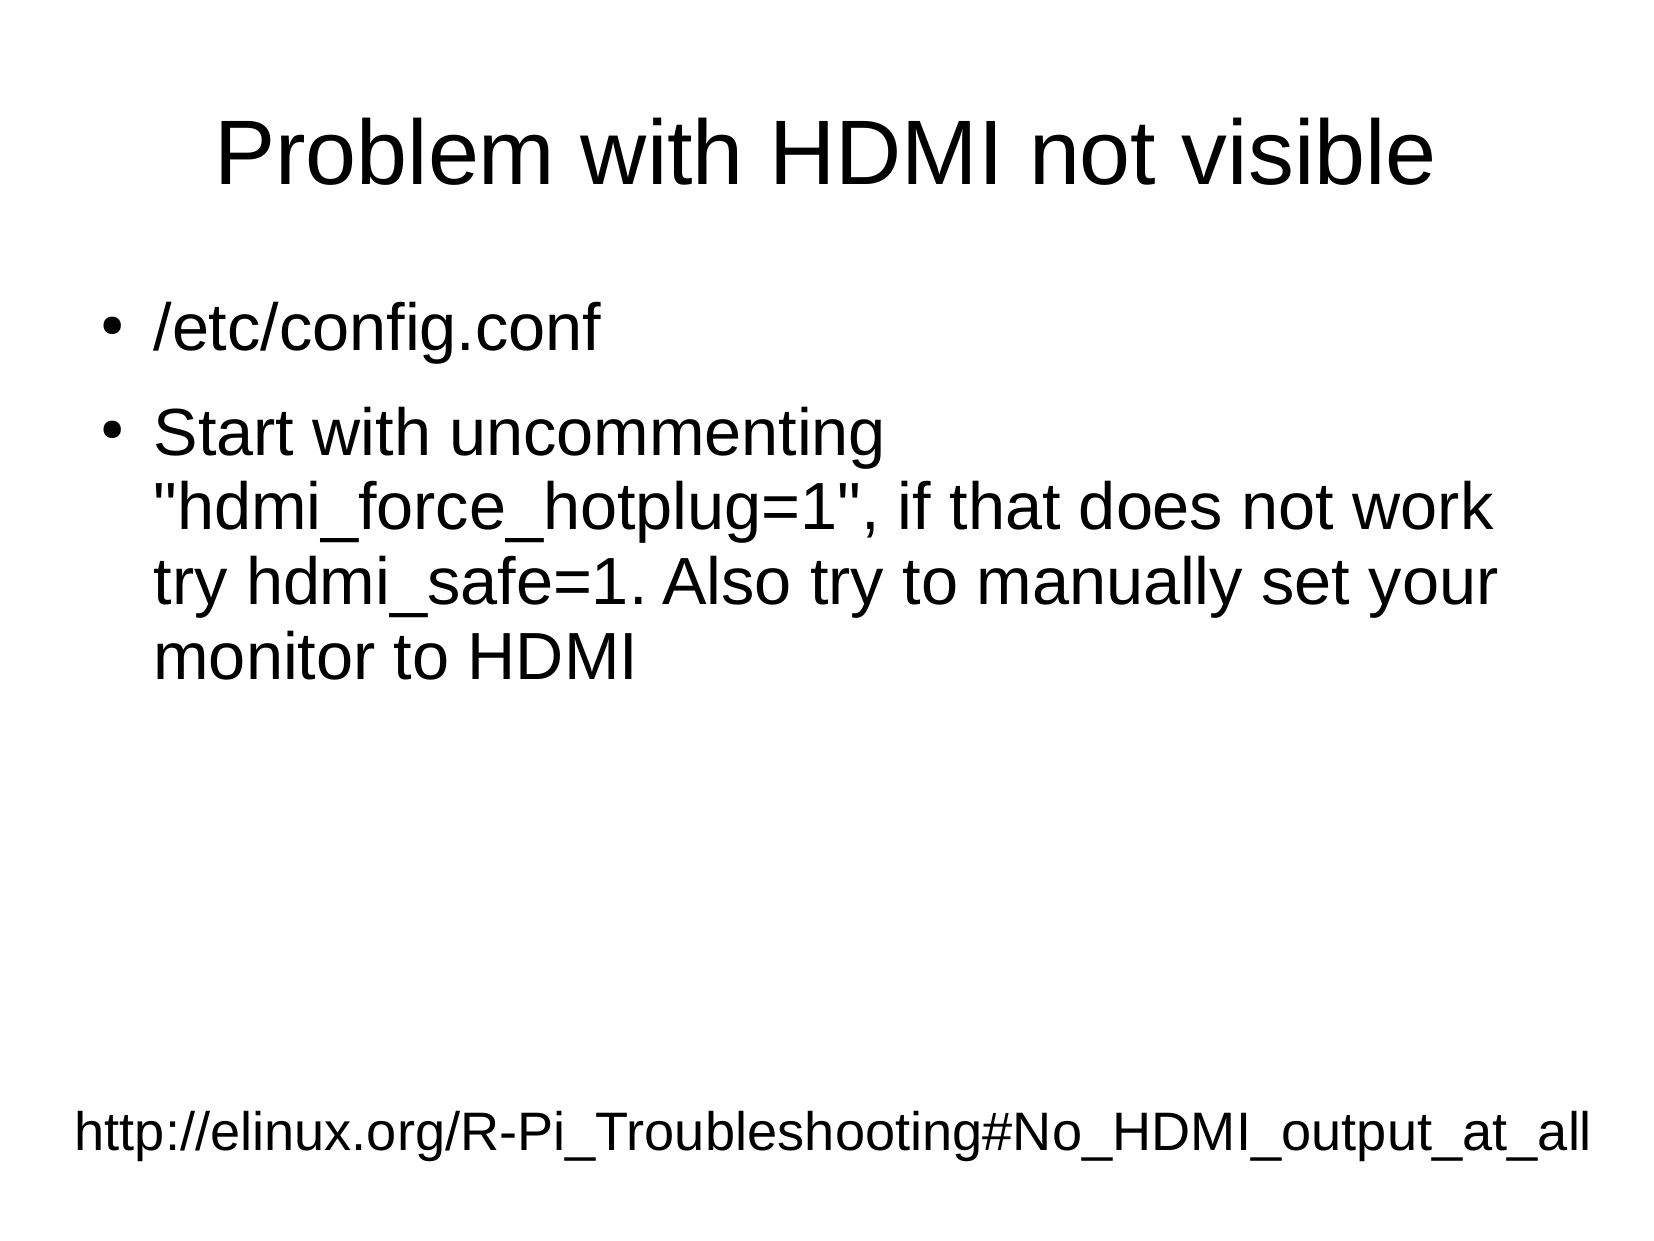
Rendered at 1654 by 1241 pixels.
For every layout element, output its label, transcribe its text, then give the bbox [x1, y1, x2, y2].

title Problem with HDMI not visible [82, 49, 1571, 257]
text_box http://elinux.org/R-Pi_Troubleshooting#No_HDMI_output_at_all [60, 1094, 1610, 1171]
list /etc/config.conf Start with uncommenting "hdmi_force_hotplug=1", if that does not work try hdmi_safe=1. Also try to manually set your monitor to HDMI [82, 290, 1571, 1010]
